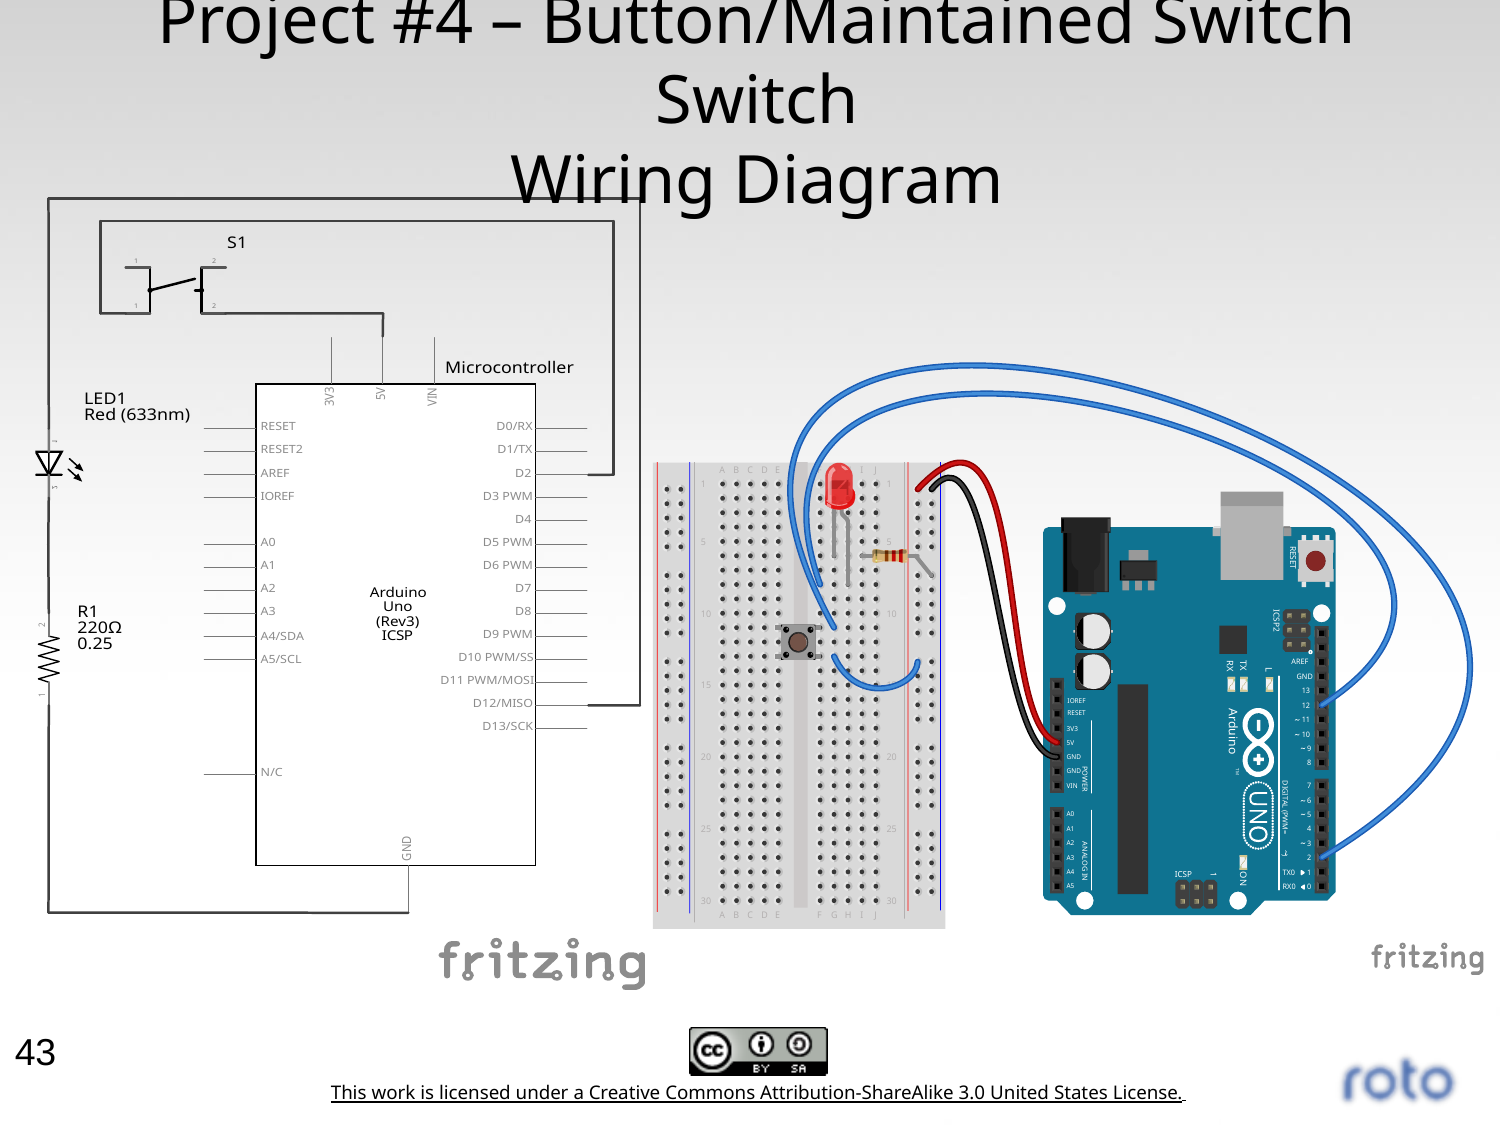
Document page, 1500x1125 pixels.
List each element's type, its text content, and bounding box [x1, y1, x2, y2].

title Project #4 – Button/Maintained Switch Switch Wiring Diagram [75, 2, 1441, 191]
picture [745, 191, 768, 198]
picture [685, 191, 704, 199]
picture [913, 191, 930, 199]
picture [846, 191, 865, 199]
picture [808, 191, 825, 199]
picture [0, 0, 1500, 1125]
